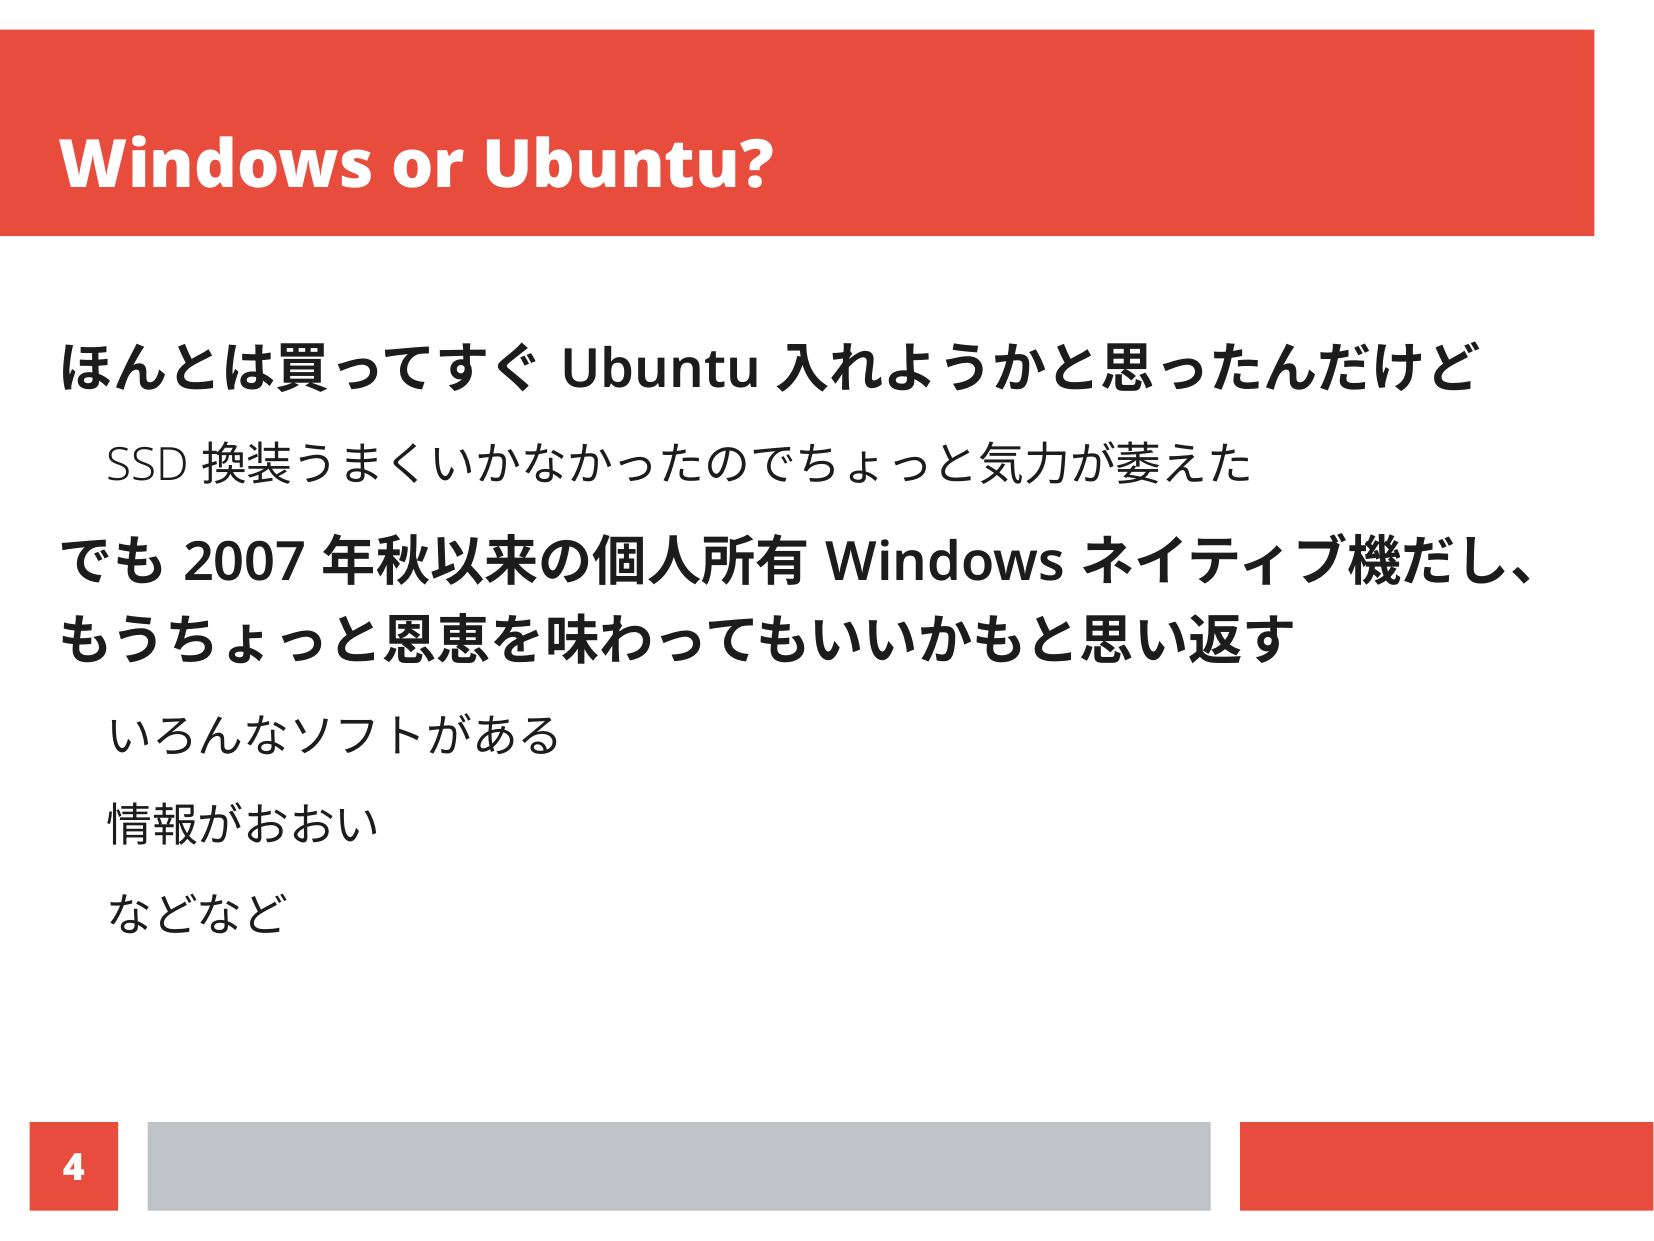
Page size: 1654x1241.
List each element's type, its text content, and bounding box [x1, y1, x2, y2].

title Windows or Ubuntu? [59, 59, 1595, 207]
list ほんとは買ってすぐUbuntu入れようかと思ったんだけど SSD換装うまくいかなかったのでちょっと気力が萎えた でも2007年秋以来の個人所有Windowsネイティブ機だし、もうちょっと恩恵を味わってもいいかもと思い返す いろんなソフトがある 情報がおおい などなど [59, 324, 1565, 1093]
